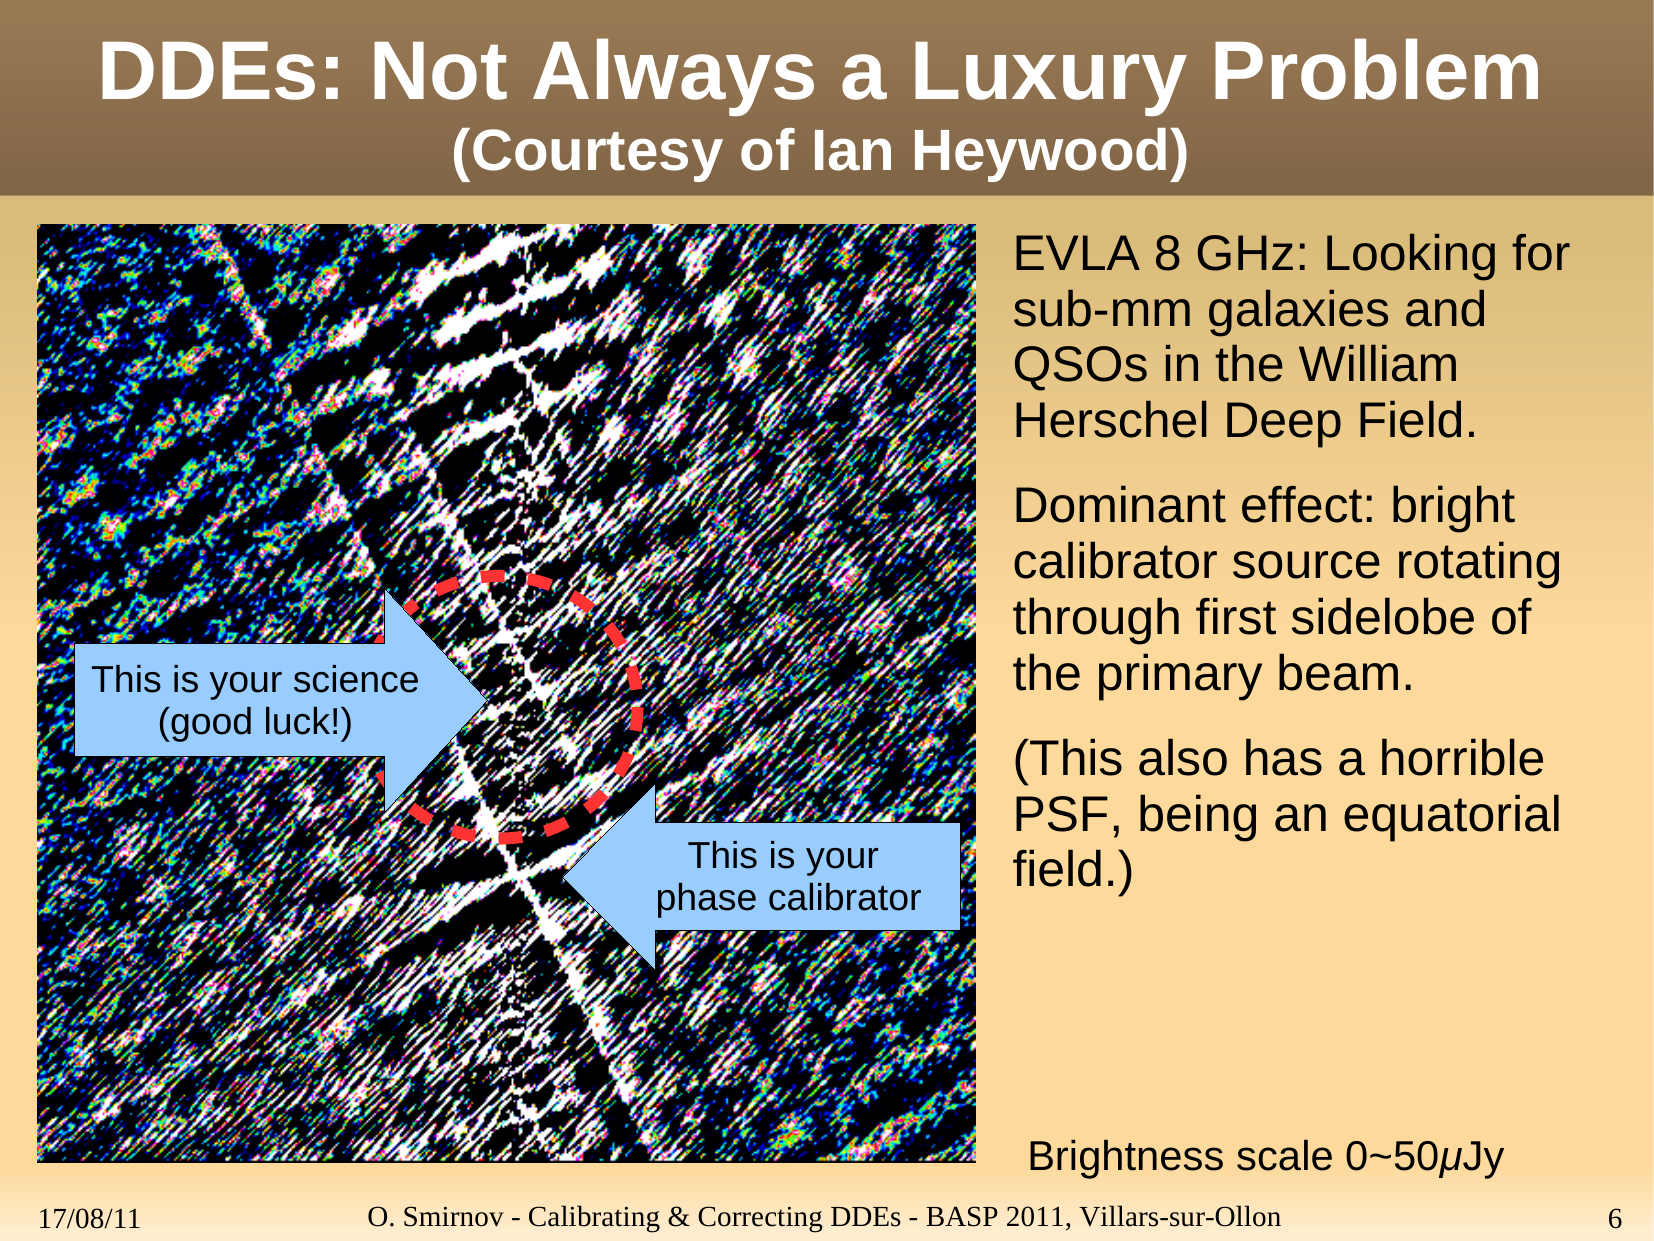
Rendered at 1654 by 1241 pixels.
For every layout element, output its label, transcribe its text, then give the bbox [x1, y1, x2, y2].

picture [0, 0, 1654, 1241]
list EVLA 8 GHz: Looking for sub-mm galaxies and QSOs in the William Herschel Deep Field. Dominant effect: bright calibrator source rotating through first sidelobe of the primary beam. (This also has a horrible PSF, being an equatorial field.) [1012, 225, 1601, 1104]
text_box This is your science (good luck!) [74, 587, 488, 813]
title DDEs: Not Always a Luxury Problem (Courtesy of Ian Heywood) [76, 7, 1565, 200]
text_box This is your phase calibrator [562, 782, 961, 971]
text_box Brightness scale 0~50μJy [1012, 1125, 1654, 1187]
